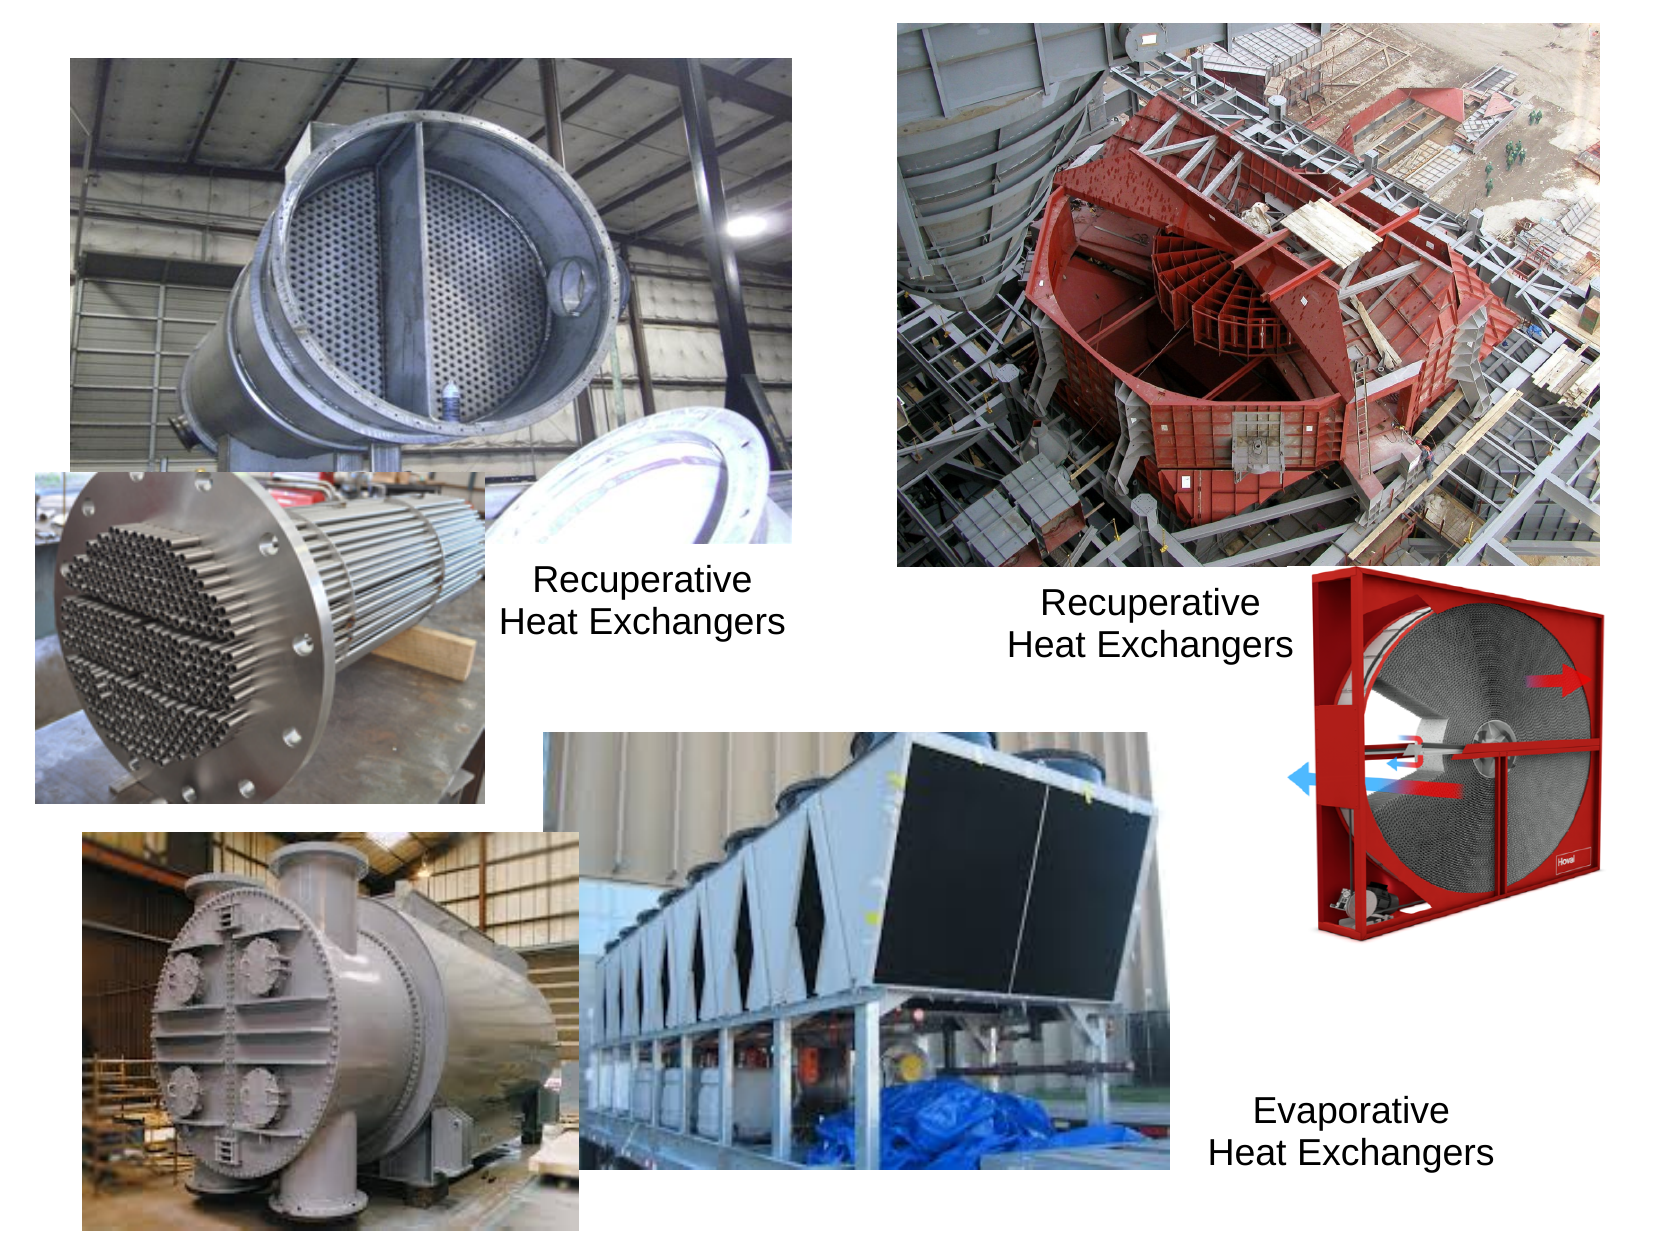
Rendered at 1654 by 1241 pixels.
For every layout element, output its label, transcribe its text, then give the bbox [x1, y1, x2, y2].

picture [897, 23, 1607, 945]
text_box Recuperative Heat Exchangers [484, 550, 801, 650]
text_box Recuperative Heat Exchangers [992, 574, 1309, 674]
text_box Evaporative Heat Exchangers [1192, 1082, 1510, 1182]
picture [82, 732, 1170, 1231]
picture [35, 58, 792, 804]
